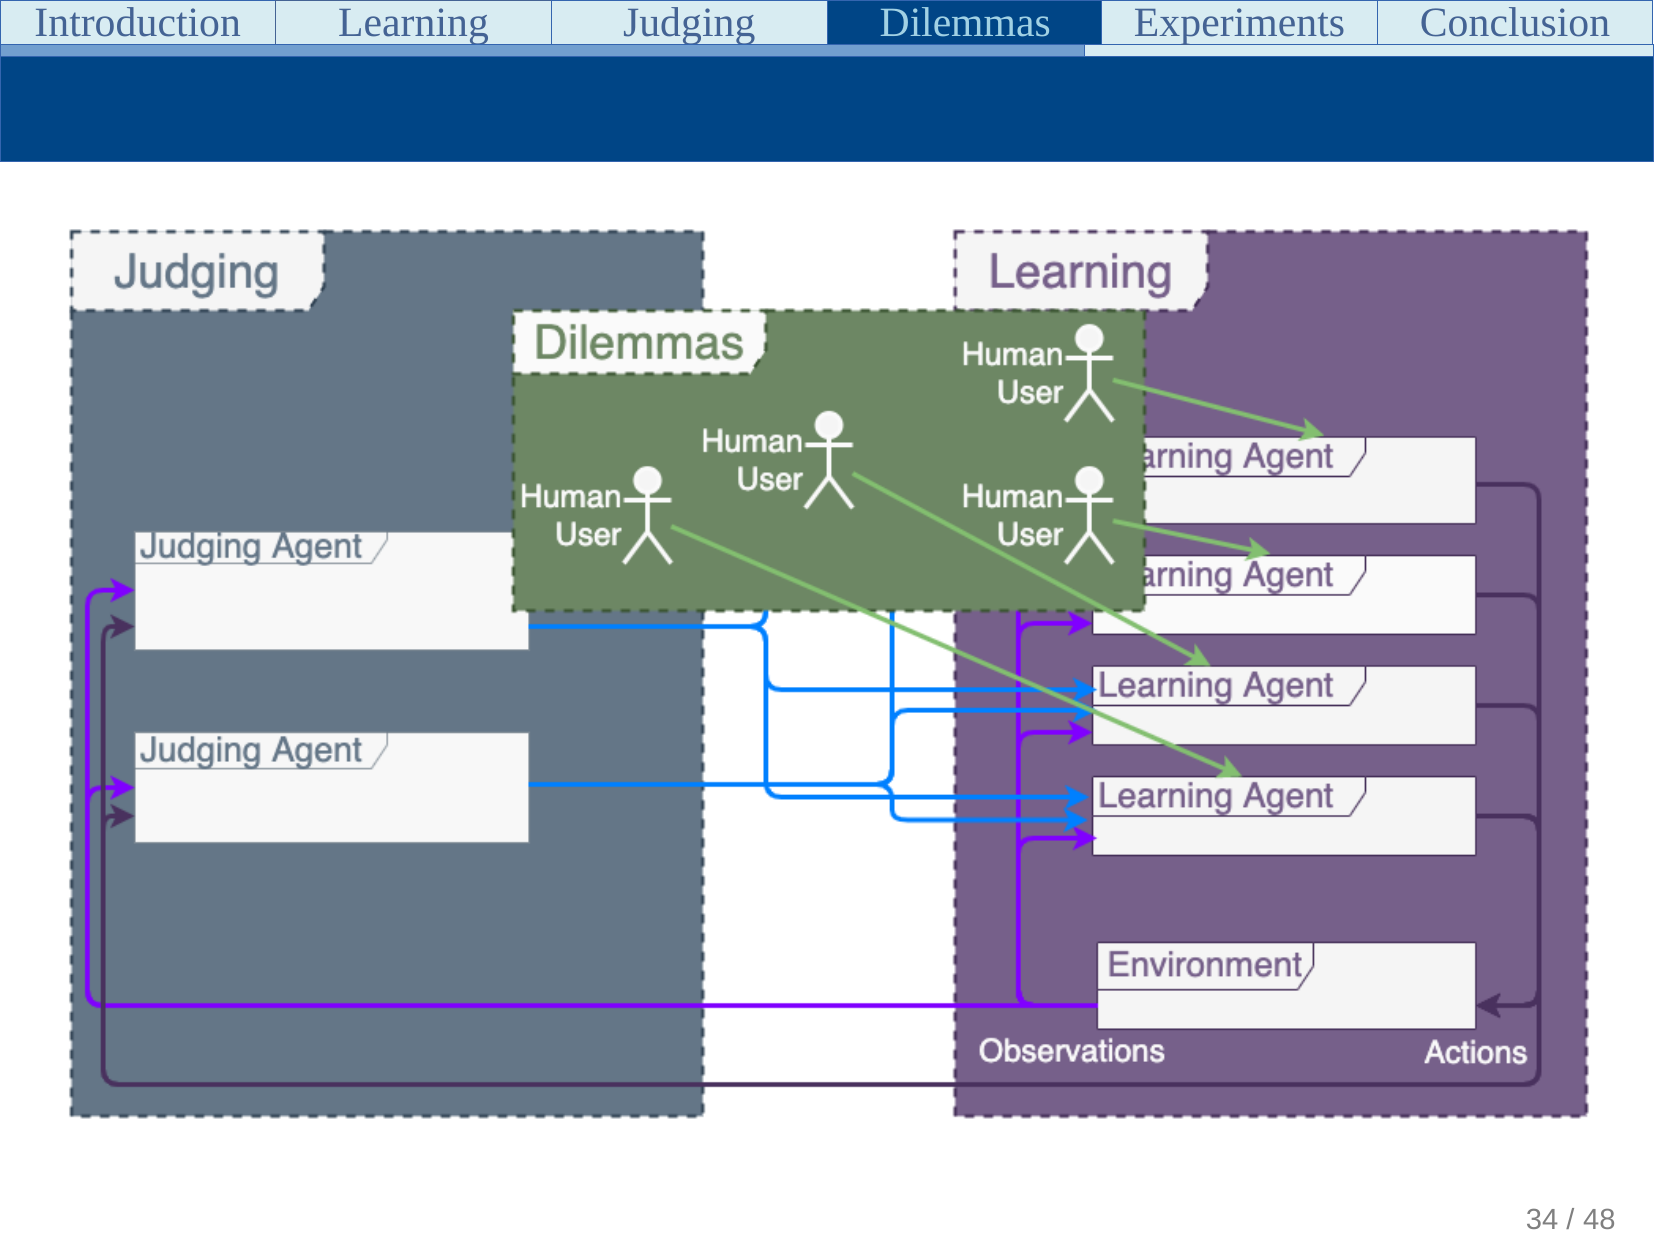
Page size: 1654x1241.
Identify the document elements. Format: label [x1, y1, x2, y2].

picture [8, 168, 1649, 1163]
text_box [0, 44, 1085, 57]
